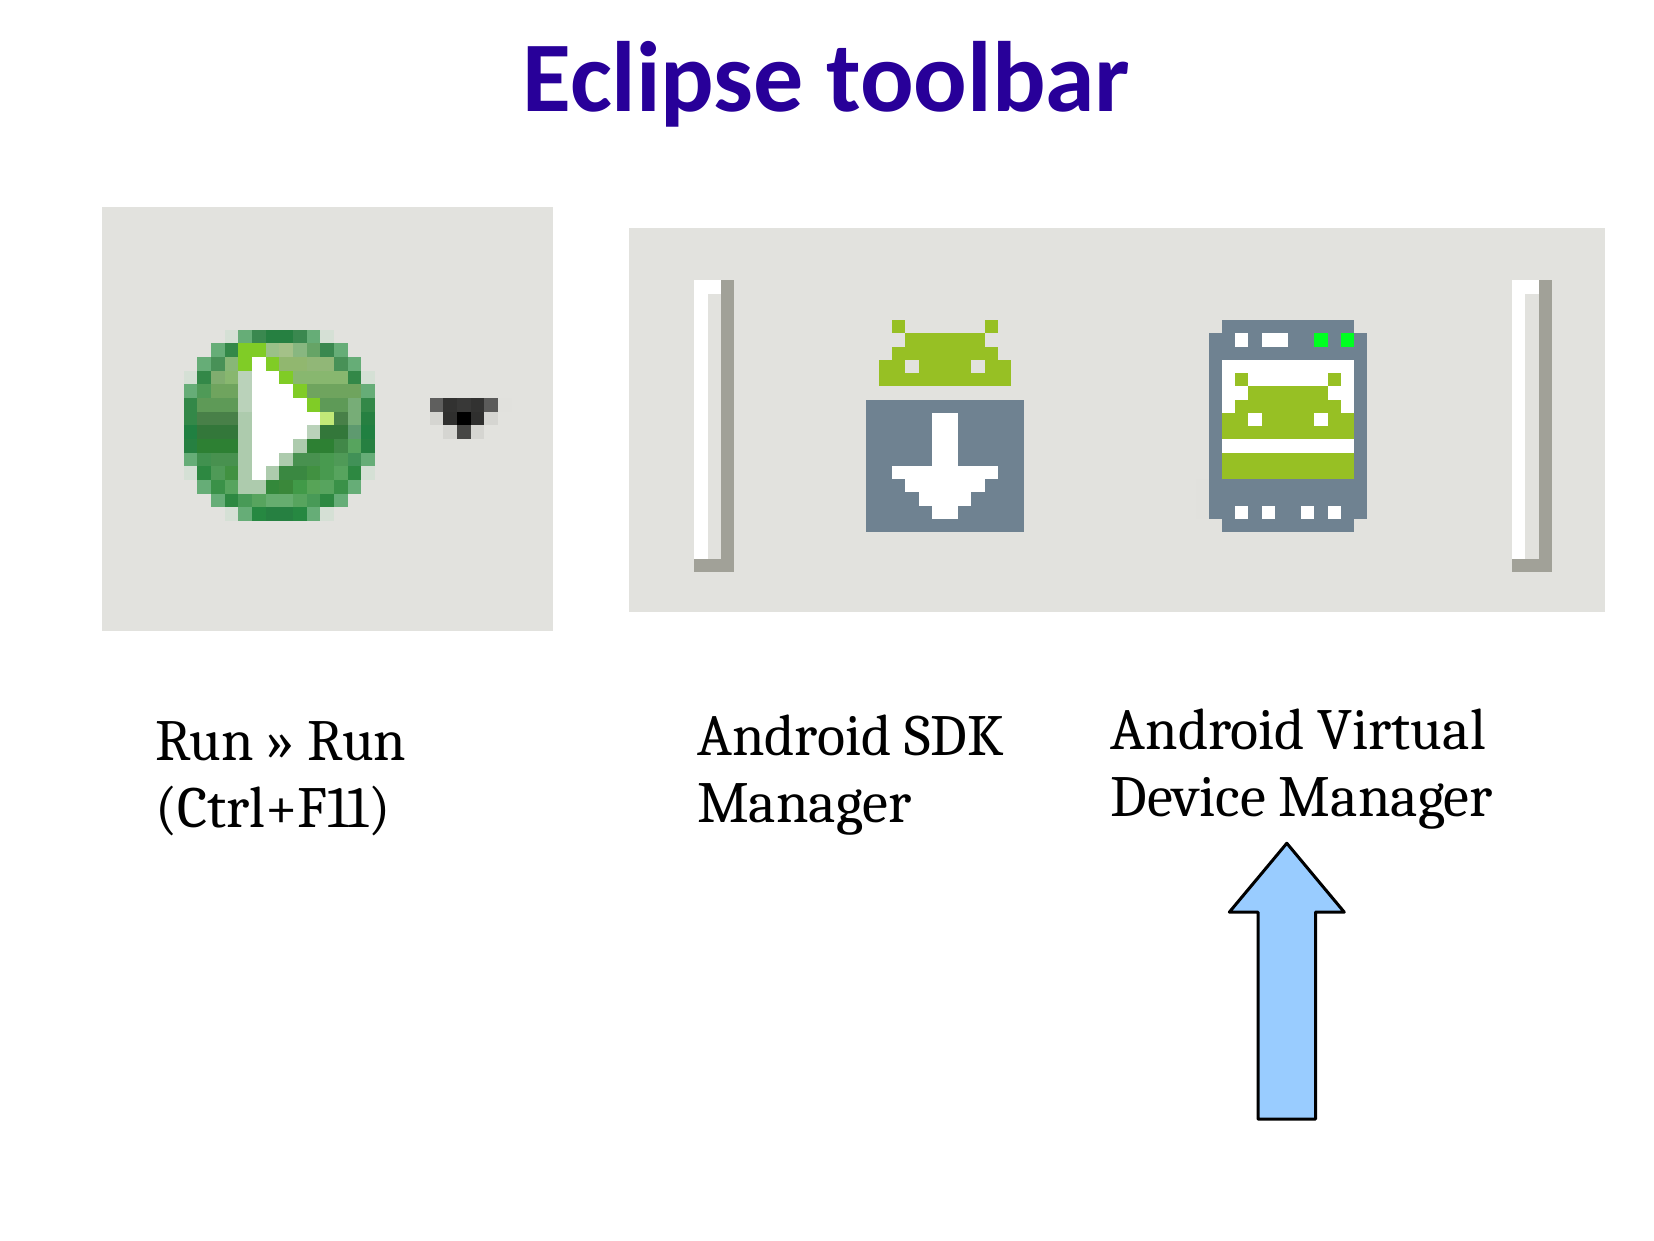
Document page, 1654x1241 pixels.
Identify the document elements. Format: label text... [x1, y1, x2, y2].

text_box [1229, 869, 1345, 1120]
title Eclipse toolbar [82, 25, 1571, 148]
text_box Android SDK Manager [682, 695, 1044, 847]
text_box Run » Run (Ctrl+F11) [140, 700, 444, 880]
picture [102, 207, 553, 631]
text_box Android Virtual Device Manager [1096, 689, 1561, 869]
picture [629, 228, 1605, 612]
